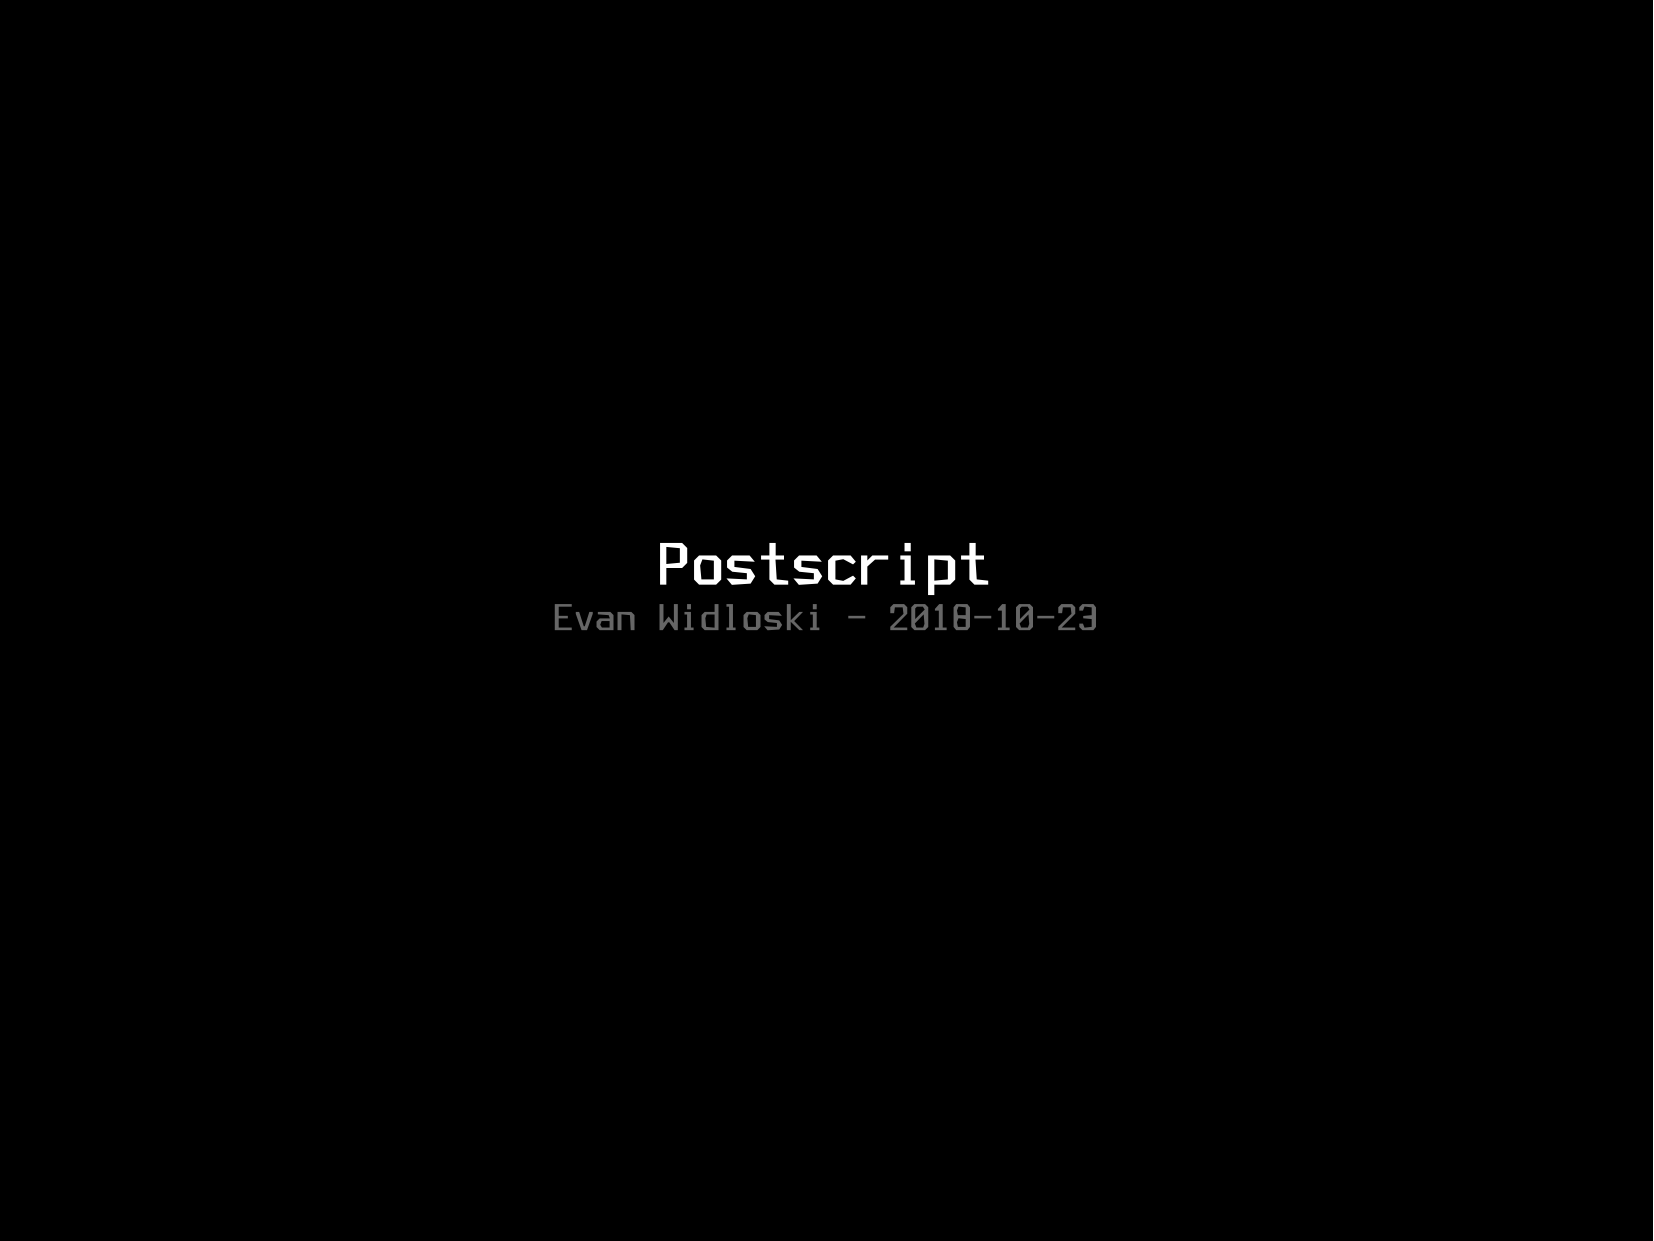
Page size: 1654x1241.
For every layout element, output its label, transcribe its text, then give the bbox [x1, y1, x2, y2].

subtitle Postscript Evan Widloski - 2018-10-23 [82, 225, 1571, 945]
